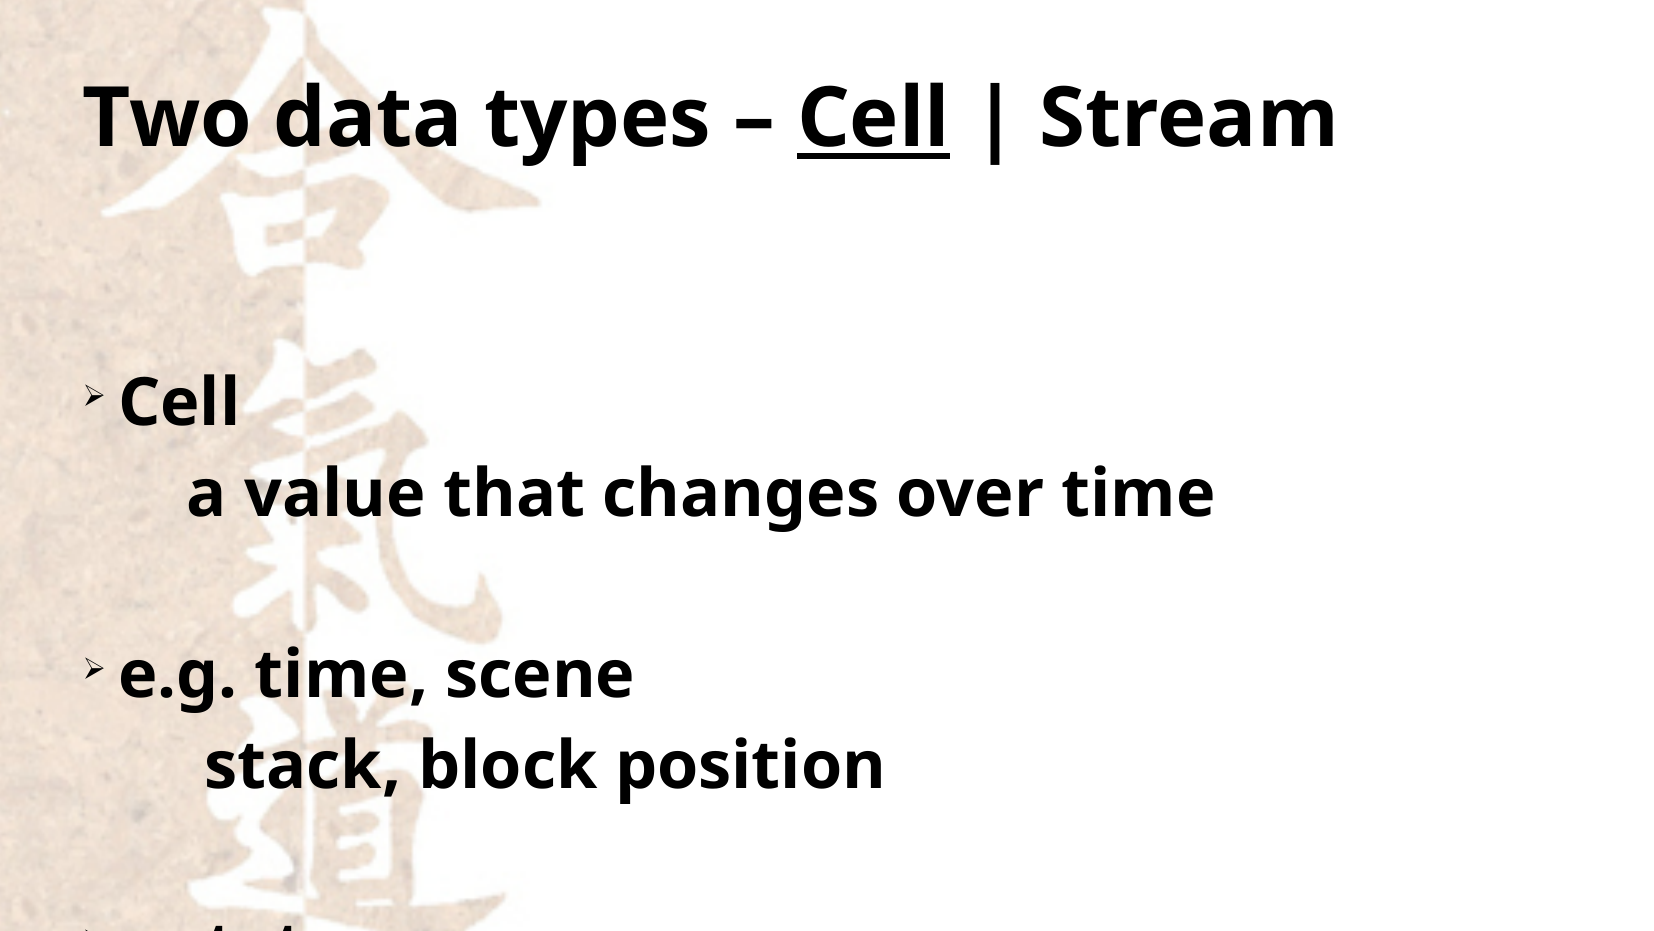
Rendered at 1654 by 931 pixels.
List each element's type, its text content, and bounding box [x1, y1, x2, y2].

subtitle Cell a value that changes over time e.g. time, scene stack, block position = state [82, 354, 1571, 824]
picture [0, 0, 1654, 931]
title Two data types – Cell | Stream [82, 37, 1571, 193]
